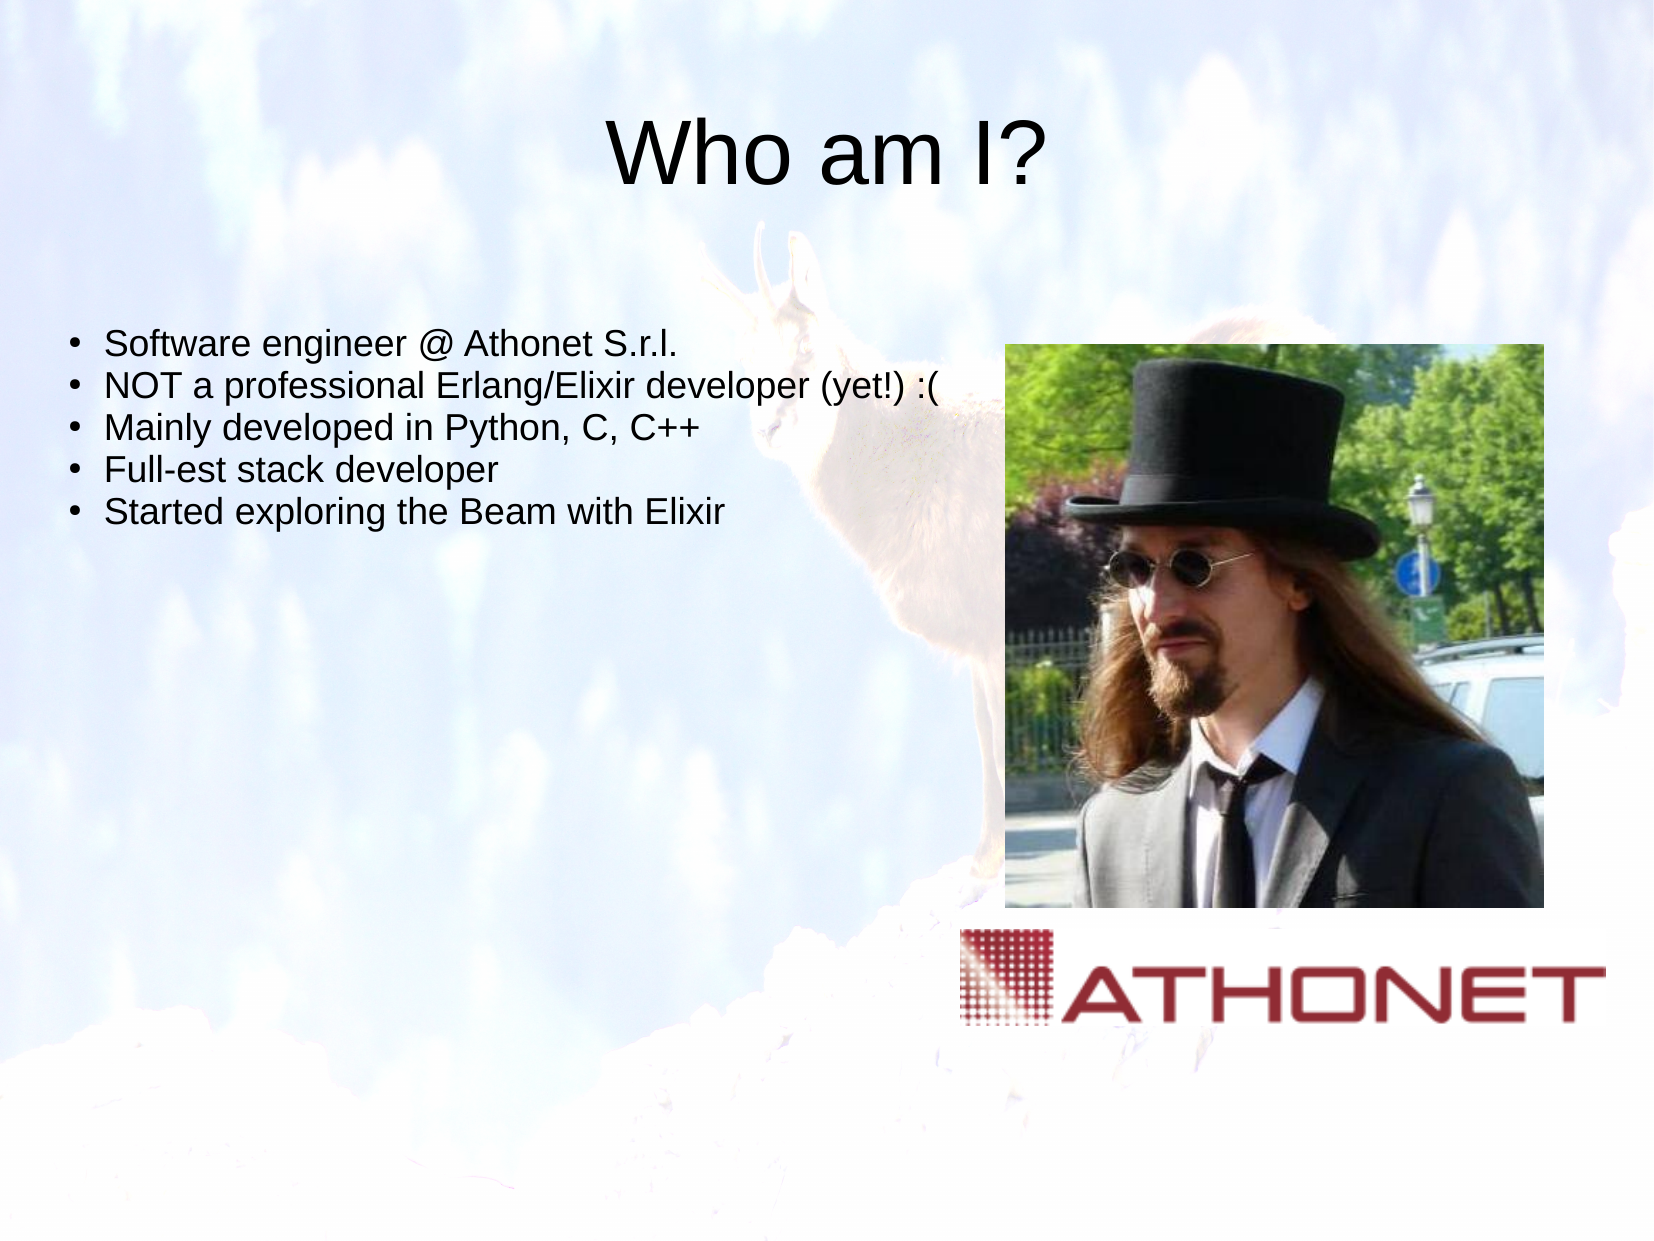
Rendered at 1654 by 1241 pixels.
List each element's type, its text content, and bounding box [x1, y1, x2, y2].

title Who am I? [82, 49, 1571, 257]
text_box Software engineer @ Athonet S.r.l. NOT a professional Erlang/Elixir developer (yet!) :( Mainly developed in Python, C, C++ Full-est stack developer Started exploring the Beam with Elixir [53, 315, 955, 540]
picture [0, 0, 1654, 1241]
